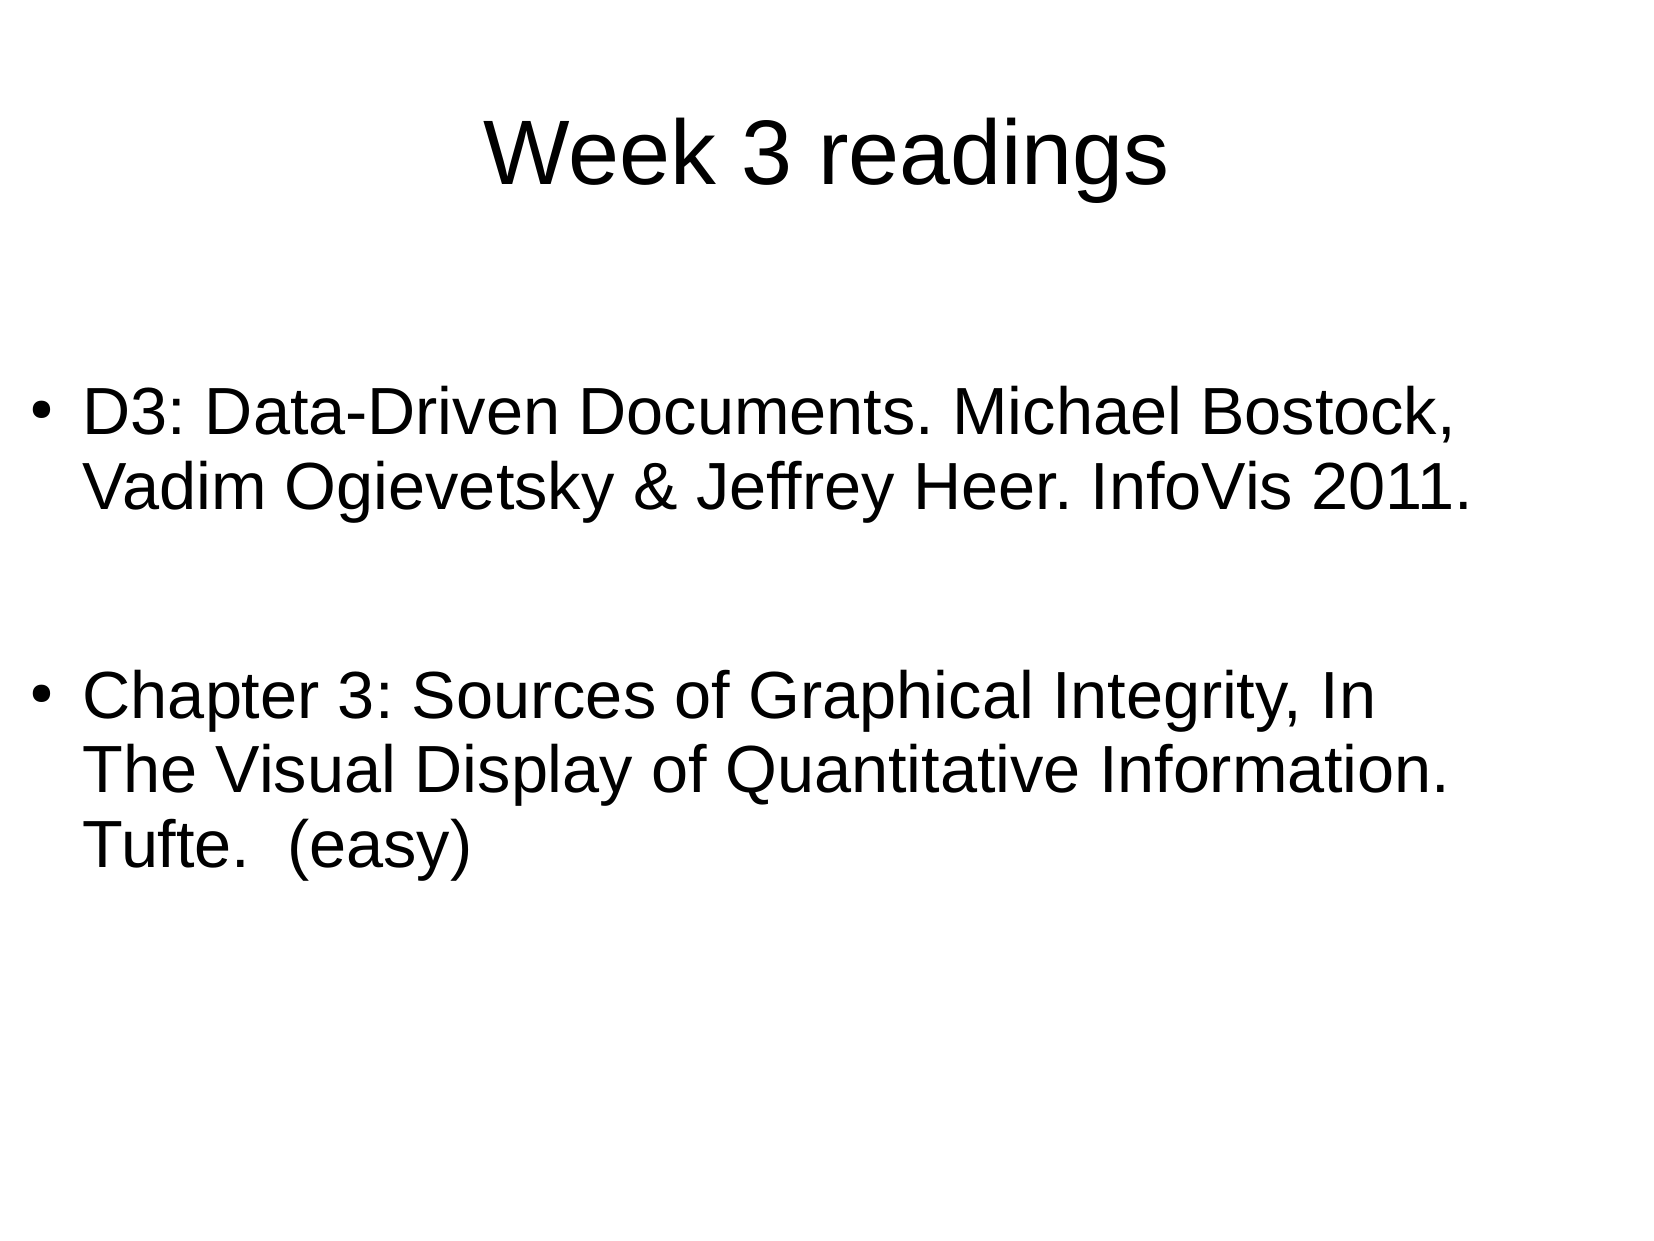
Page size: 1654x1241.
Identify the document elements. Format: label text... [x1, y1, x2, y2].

title Week 3 readings [82, 49, 1571, 257]
list D3: Data-Driven Documents. Michael Bostock, Vadim Ogievetsky & Jeffrey Heer. InfoVis 2011. Chapter 3: Sources of Graphical Integrity, In The Visual Display of Quantitative Information. Tufte. (easy) [11, 270, 1501, 1179]
